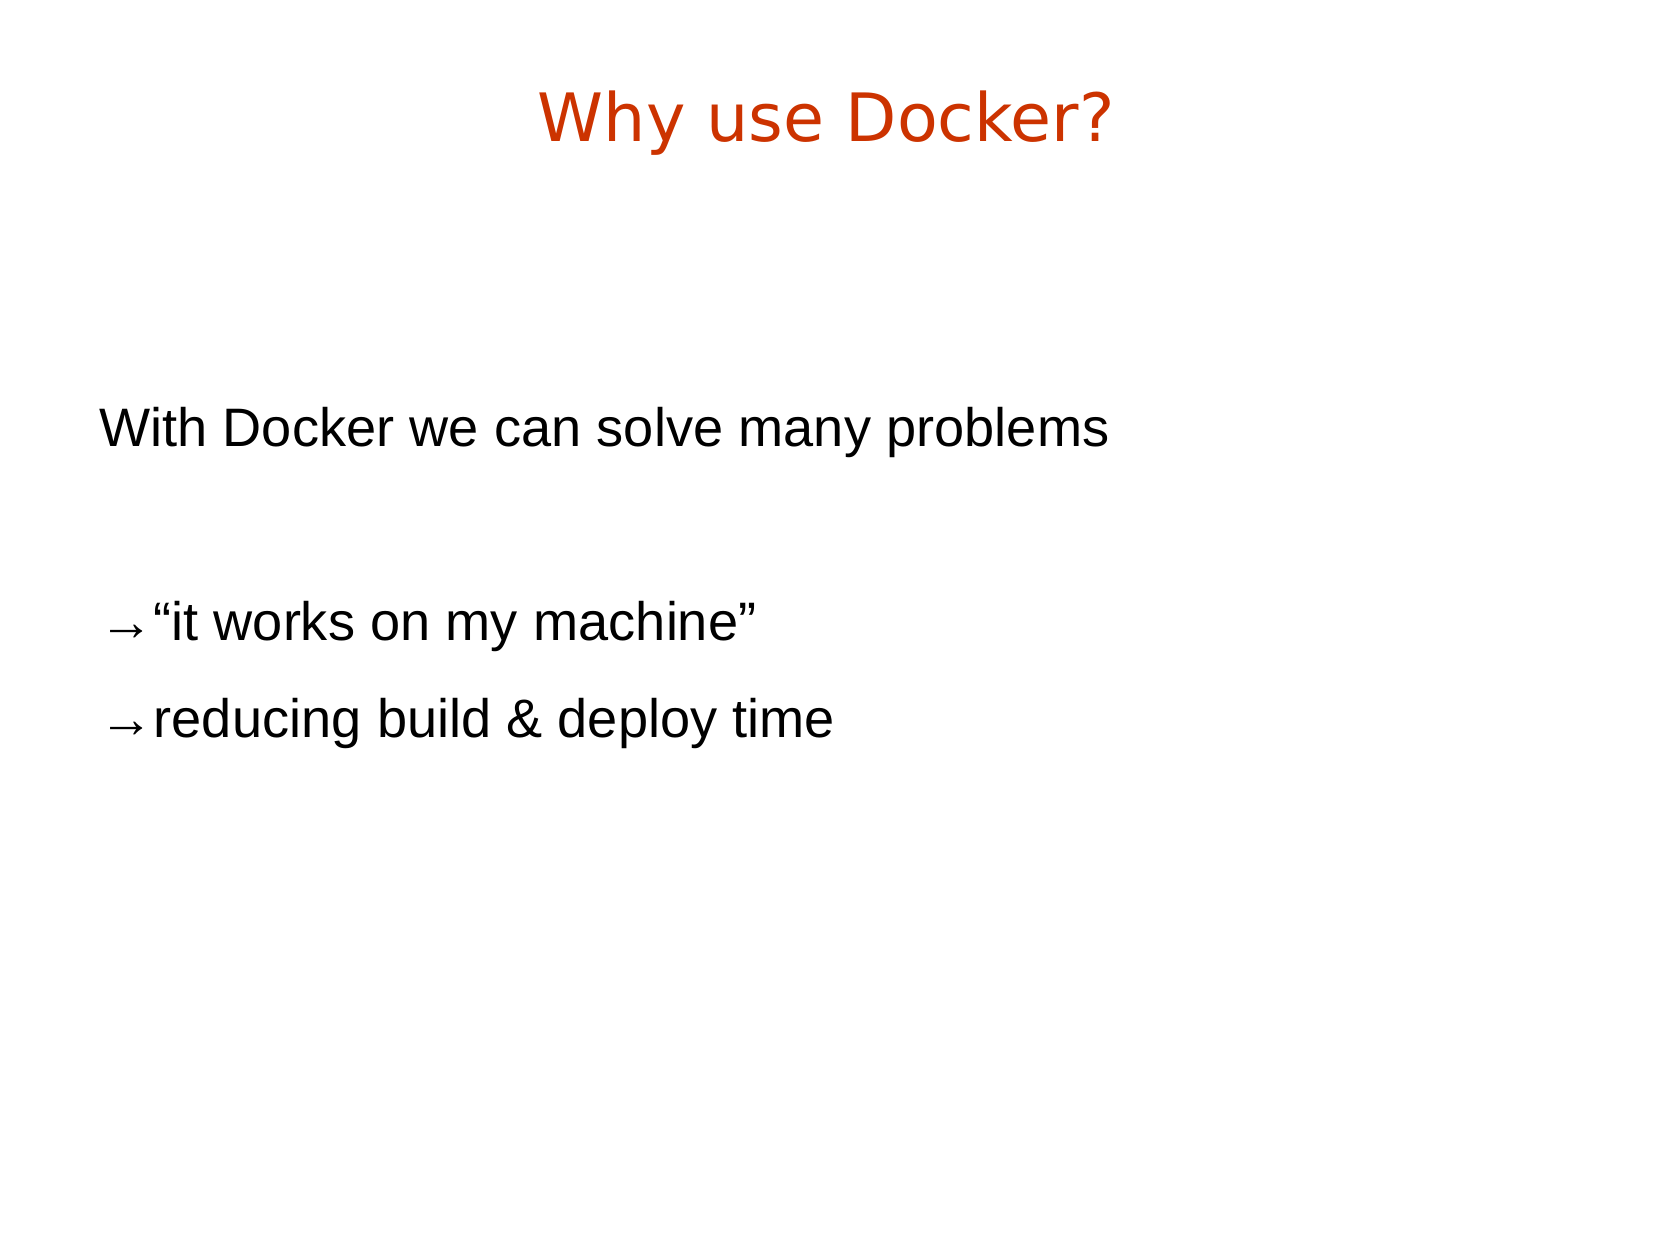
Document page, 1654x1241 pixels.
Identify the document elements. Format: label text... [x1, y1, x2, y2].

text_box With Docker we can solve many problems →“it works on my machine” →reducing build & deploy time [84, 360, 1569, 853]
text_box Why use Docker? [523, 72, 1131, 166]
